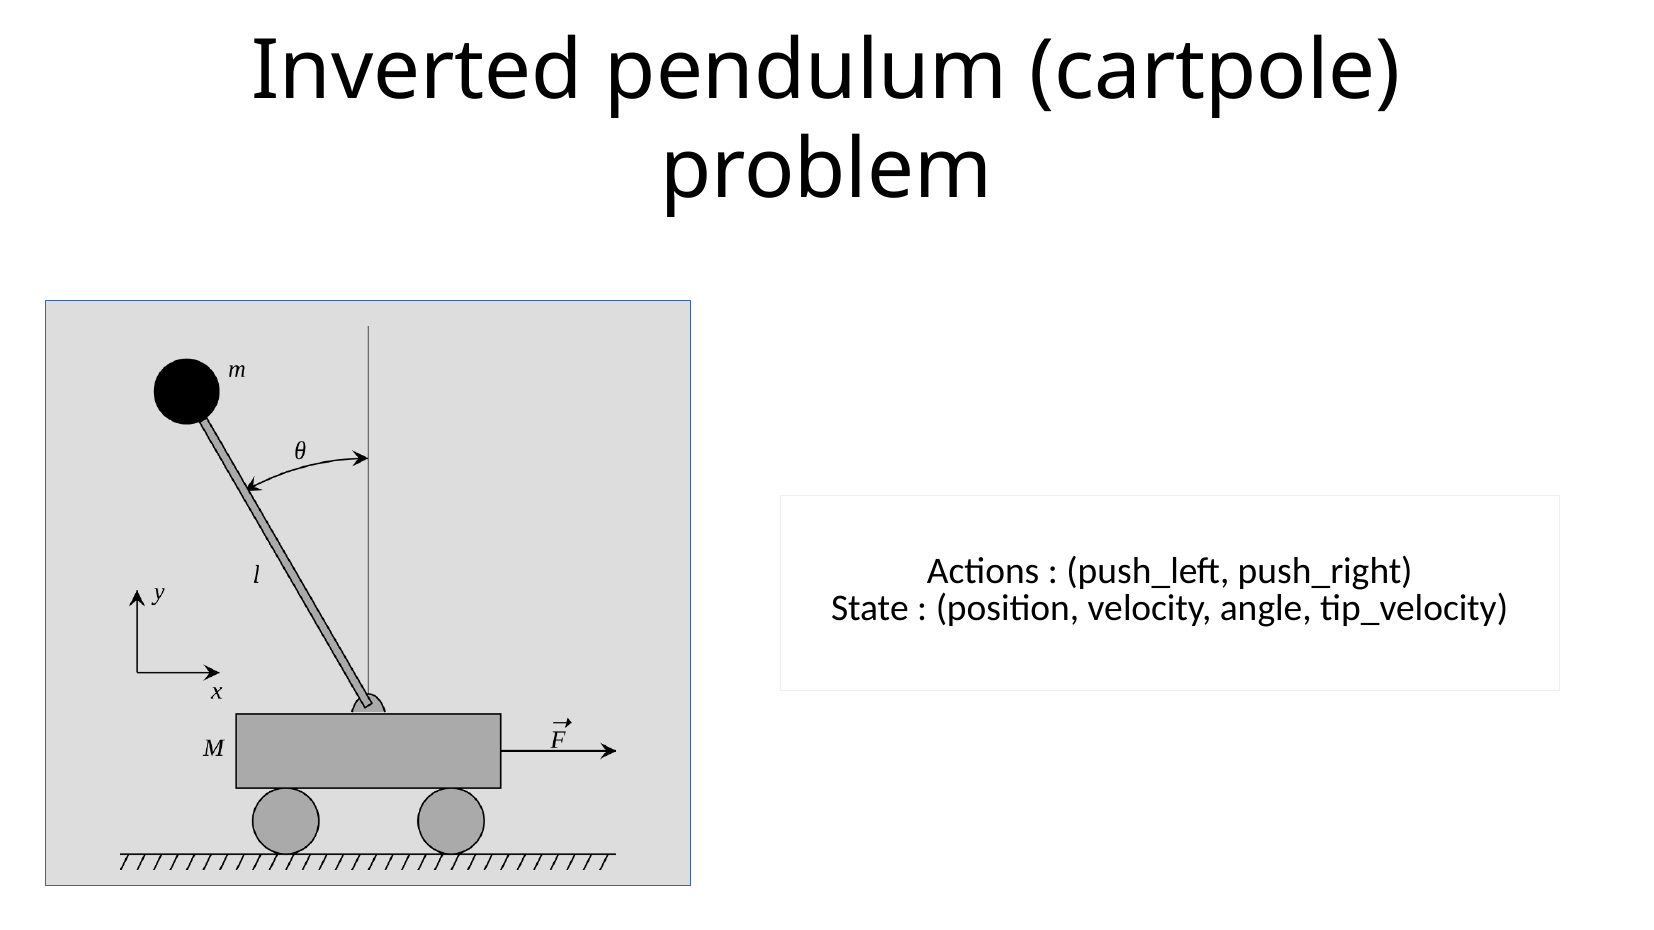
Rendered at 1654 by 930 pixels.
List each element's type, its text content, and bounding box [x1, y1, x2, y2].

text_box Actions : (push_left, push_right) State : (position, velocity, angle, tip_velocity) [780, 495, 1560, 691]
text_box [45, 300, 691, 886]
picture [120, 326, 616, 871]
title Inverted pendulum (cartpole) problem [82, 12, 1571, 218]
